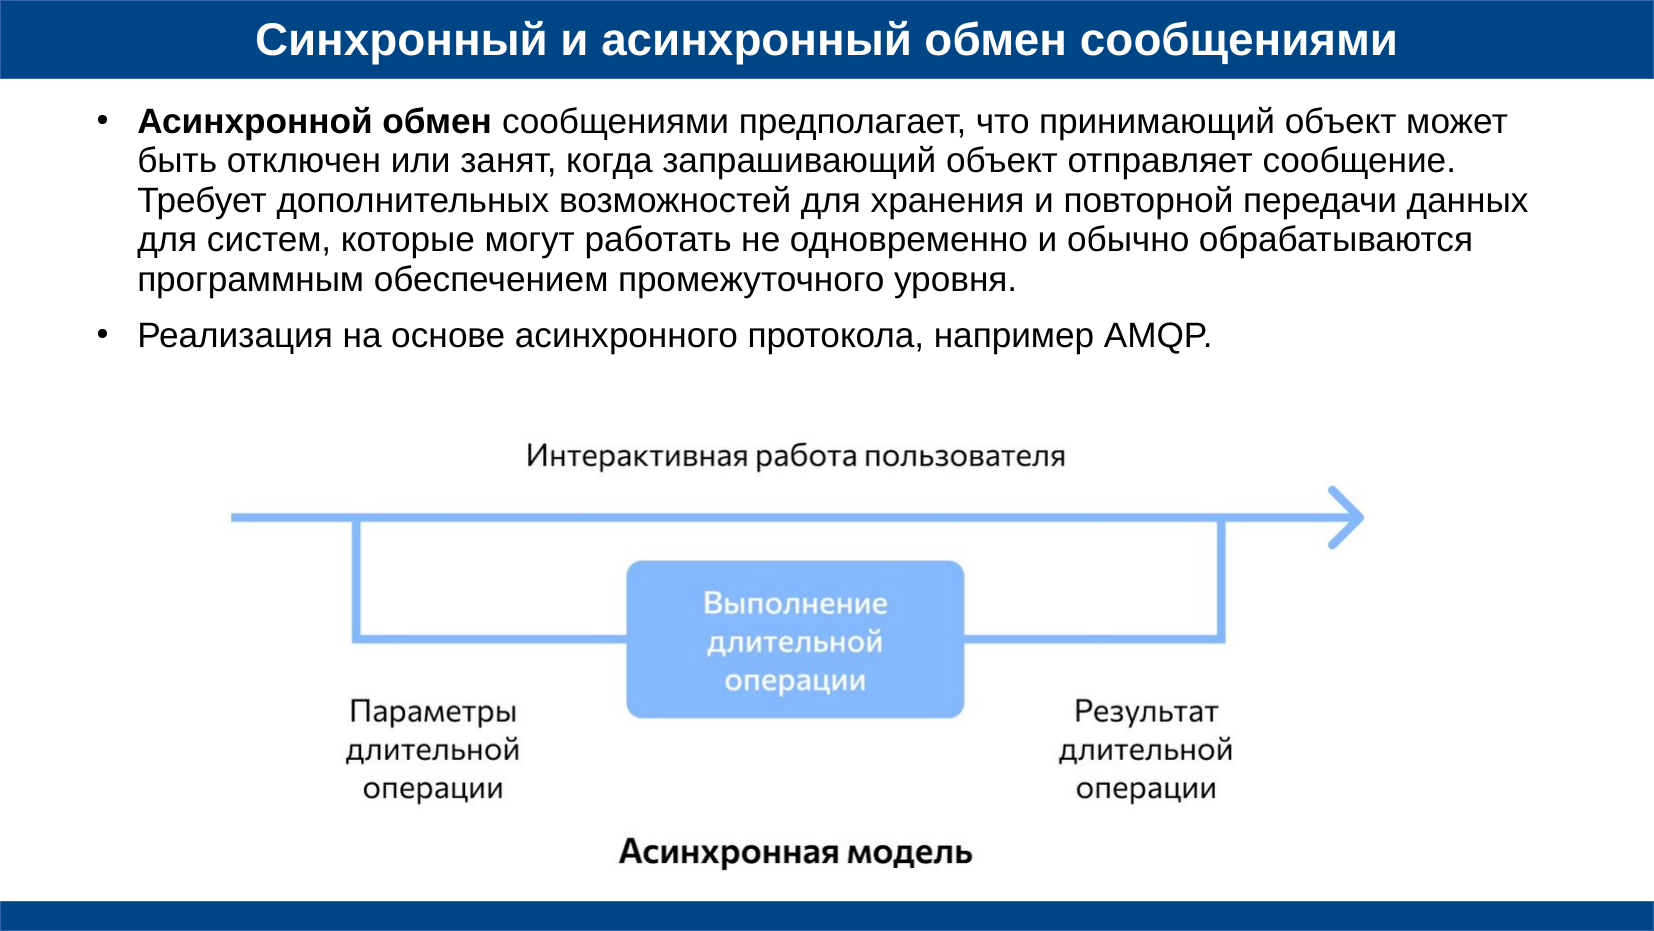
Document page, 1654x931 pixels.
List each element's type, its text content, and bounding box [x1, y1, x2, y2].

picture [195, 374, 1396, 890]
title Синхронный и асинхронный обмен сообщениями [0, 0, 1654, 79]
list Асинхронной обмен сообщениями предполагает, что принимающий объект может быть отключен или занят, когда запрашивающий объект отправляет сообщение. Требует дополнительных возможностей для хранения и повторной передачи данных для систем, которые могут работать не одновременно и обычно обрабатываются программным обеспечением промежуточного уровня. Реализация на основе асинхронного протокола, например AMQP. [82, 101, 1571, 359]
